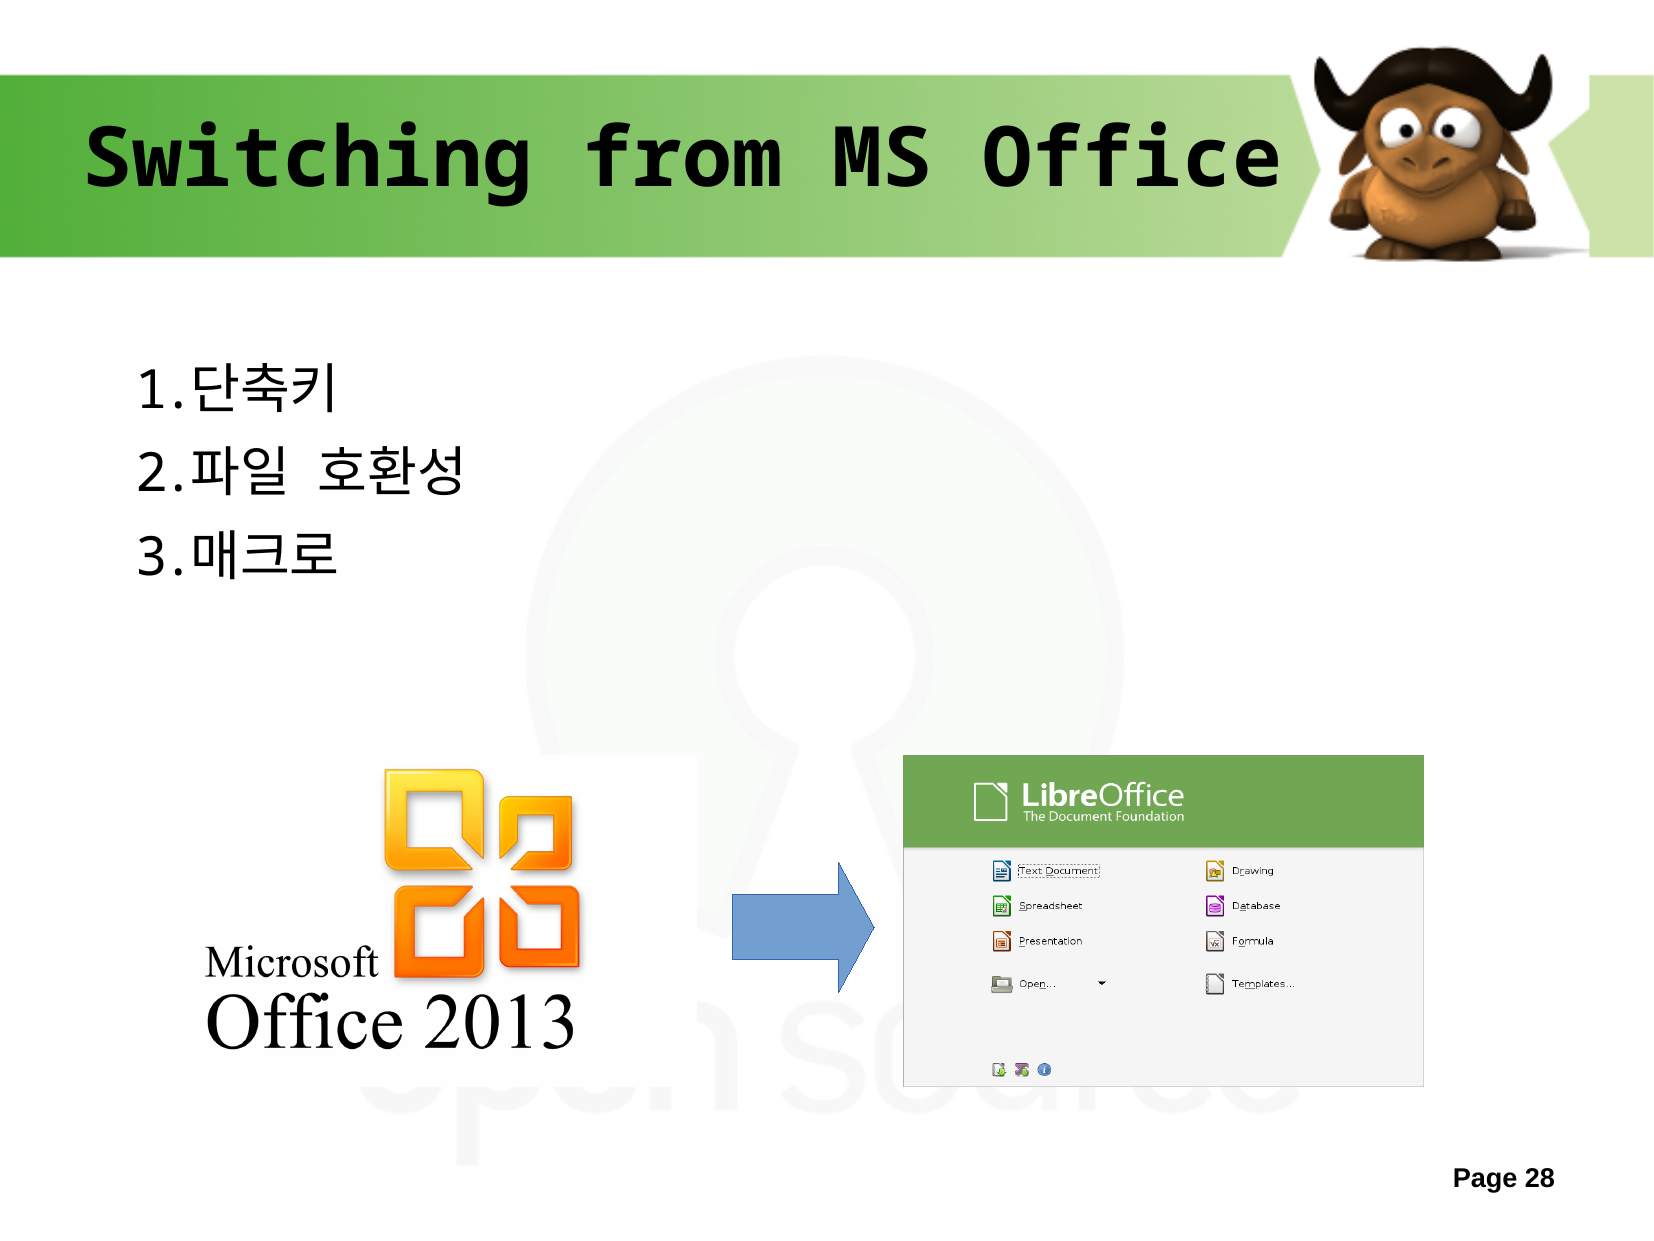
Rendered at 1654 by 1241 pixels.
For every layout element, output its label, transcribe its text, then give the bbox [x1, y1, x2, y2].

list 단축키 파일 호환성 매크로 [118, 354, 1571, 1087]
picture [0, 0, 1654, 1241]
text_box [732, 862, 875, 993]
title Switching from MS Office [82, 49, 1571, 257]
